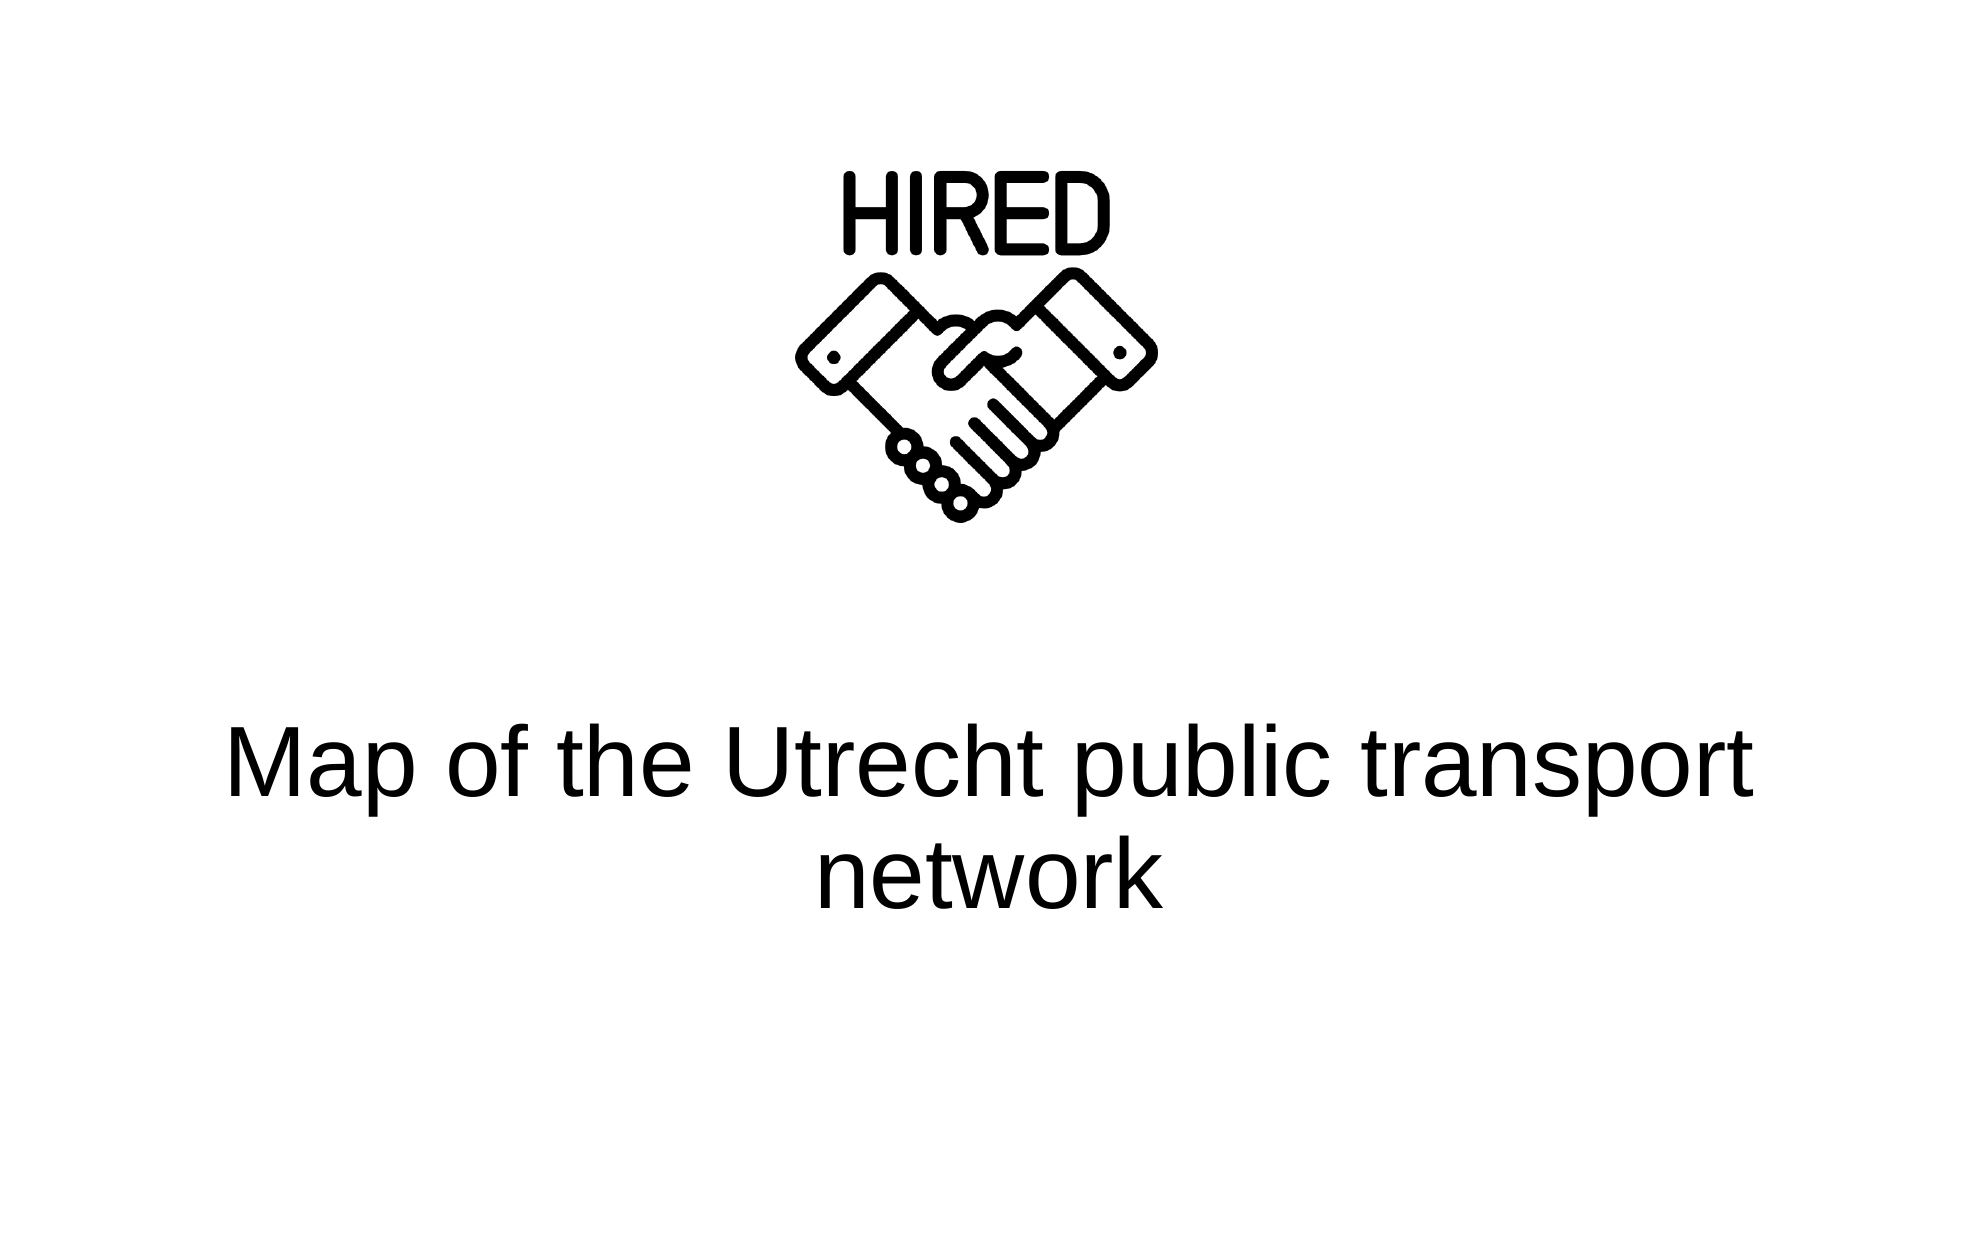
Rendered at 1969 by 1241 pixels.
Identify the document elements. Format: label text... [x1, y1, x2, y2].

subtitle Map of the Utrecht public transport network [103, 630, 1876, 1006]
picture [795, 164, 1158, 528]
